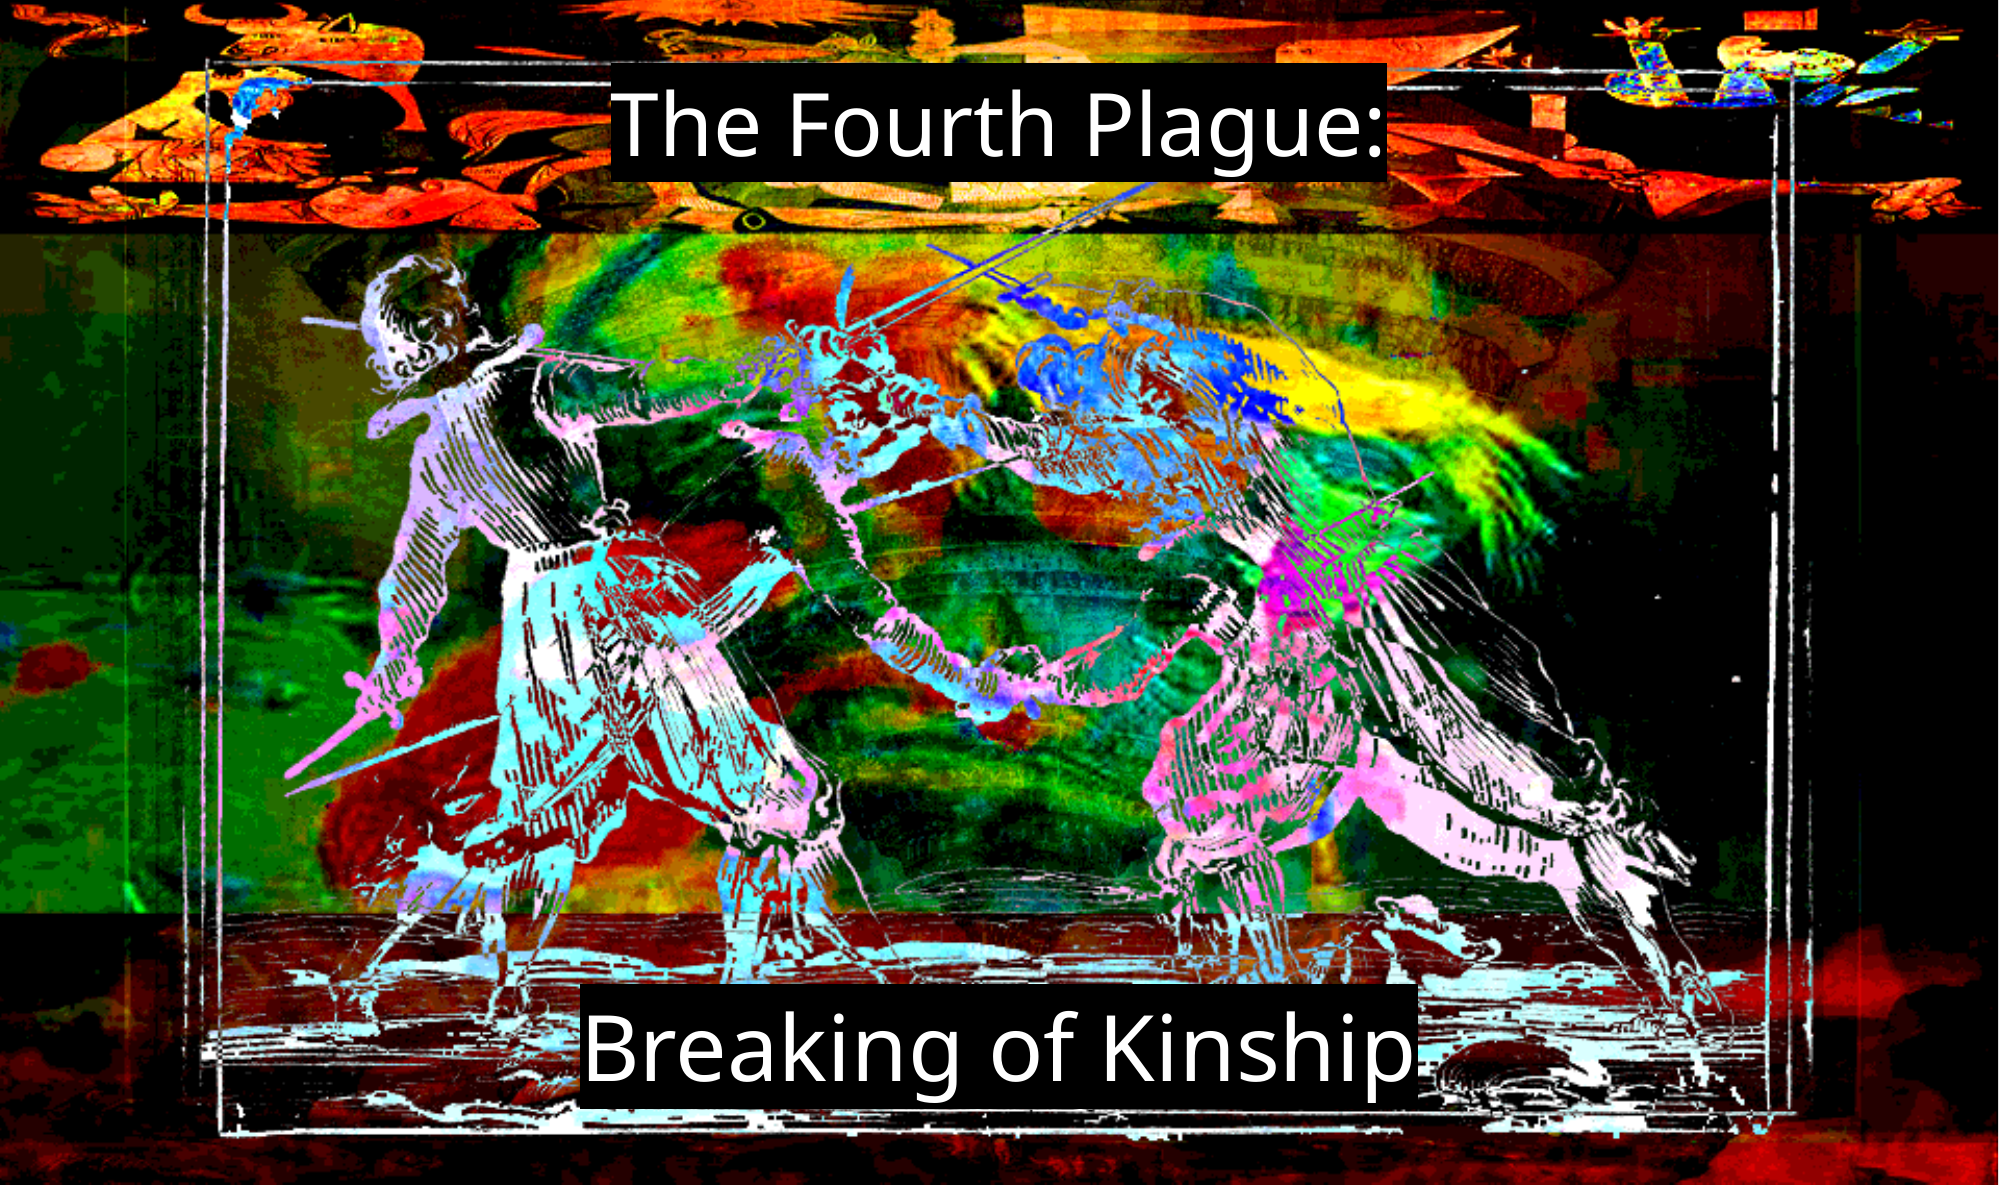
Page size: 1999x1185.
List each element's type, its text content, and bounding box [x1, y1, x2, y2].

text_box Breaking of Kinship [0, 974, 1998, 1139]
picture [0, 0, 1999, 1185]
text_box The Fourth Plague: [0, 54, 1998, 263]
